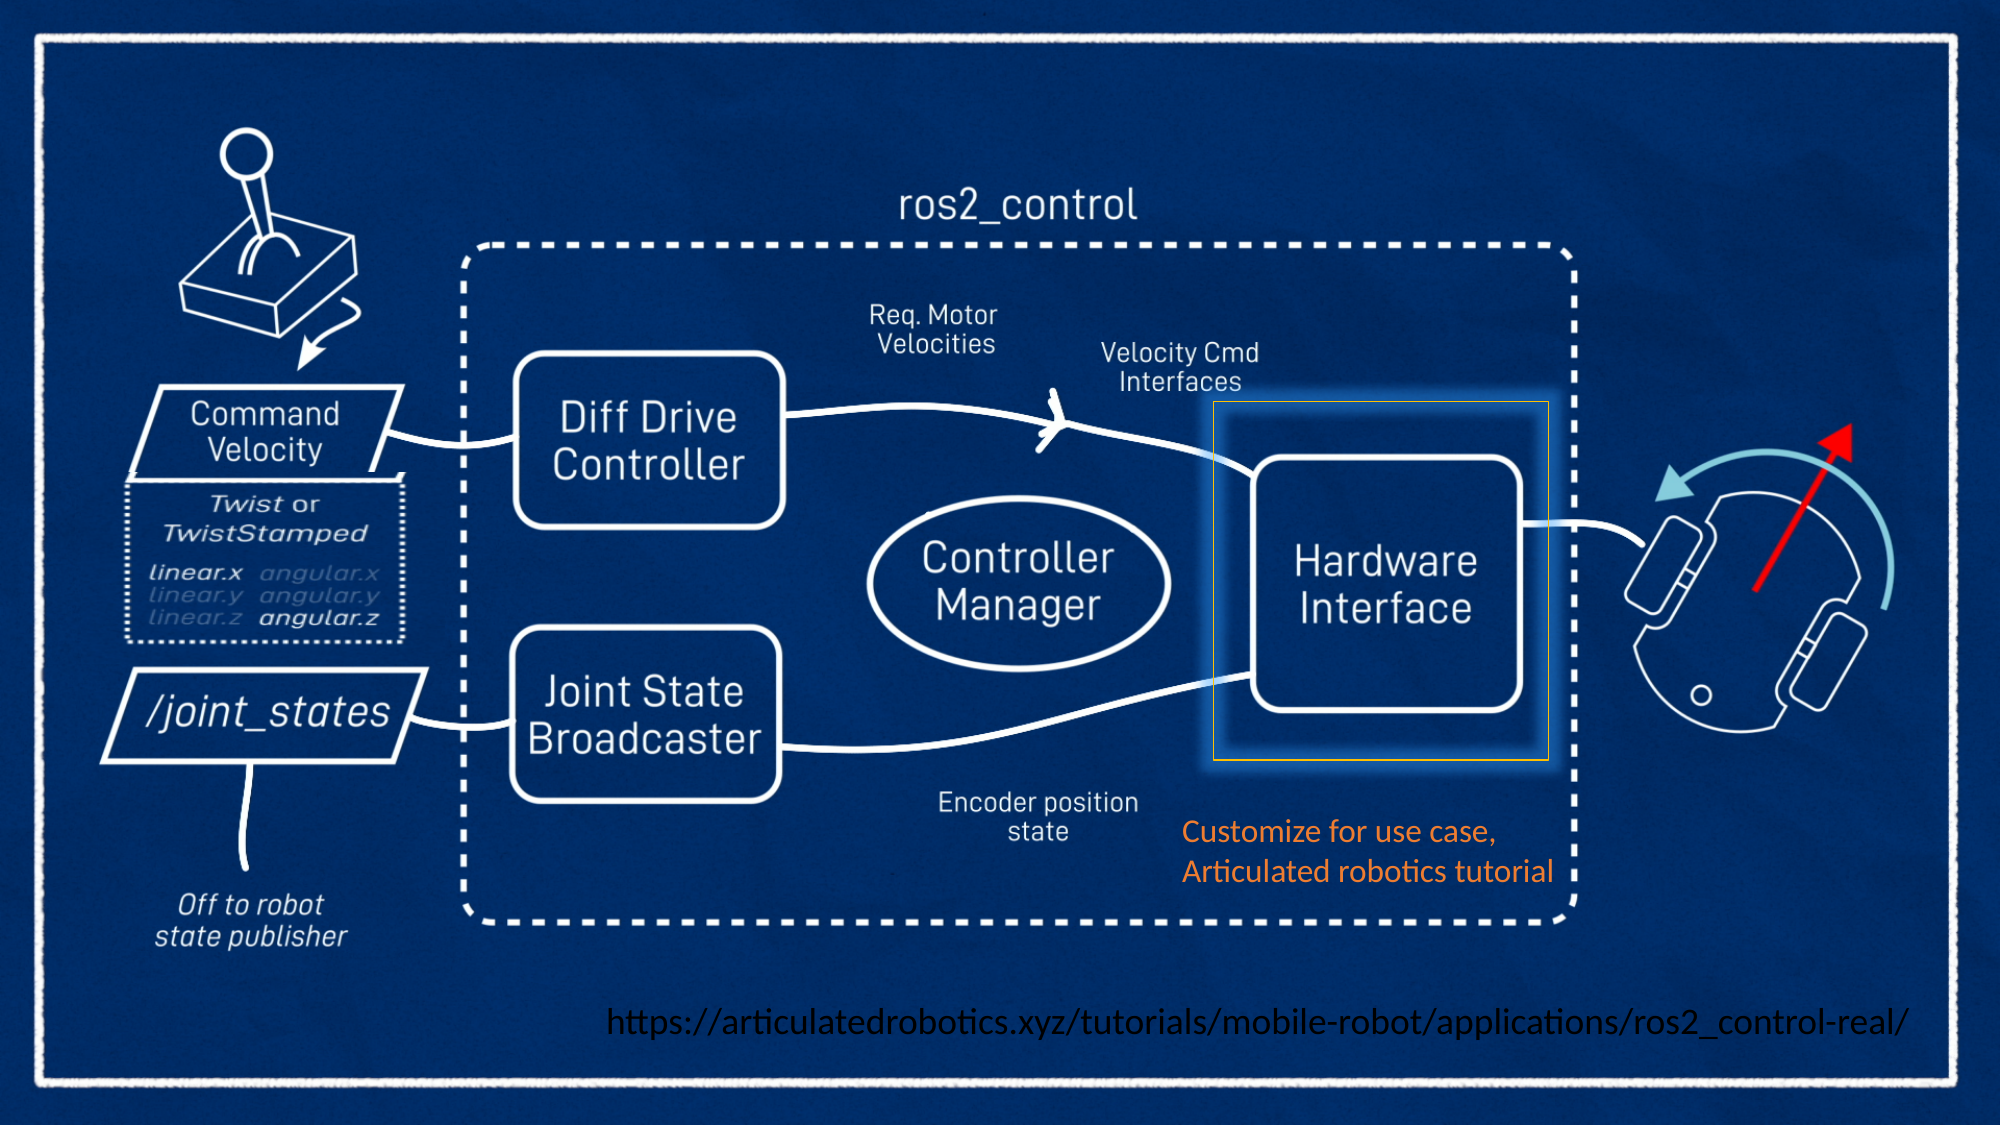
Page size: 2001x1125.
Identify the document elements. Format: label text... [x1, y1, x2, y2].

text_box https://articulatedrobotics.xyz/tutorials/mobile-robot/applications/ros2_control-real/ [591, 989, 1926, 1050]
text_box Customize for use case, Articulated robotics tutorial [1167, 801, 1647, 897]
picture [0, 0, 2000, 1125]
